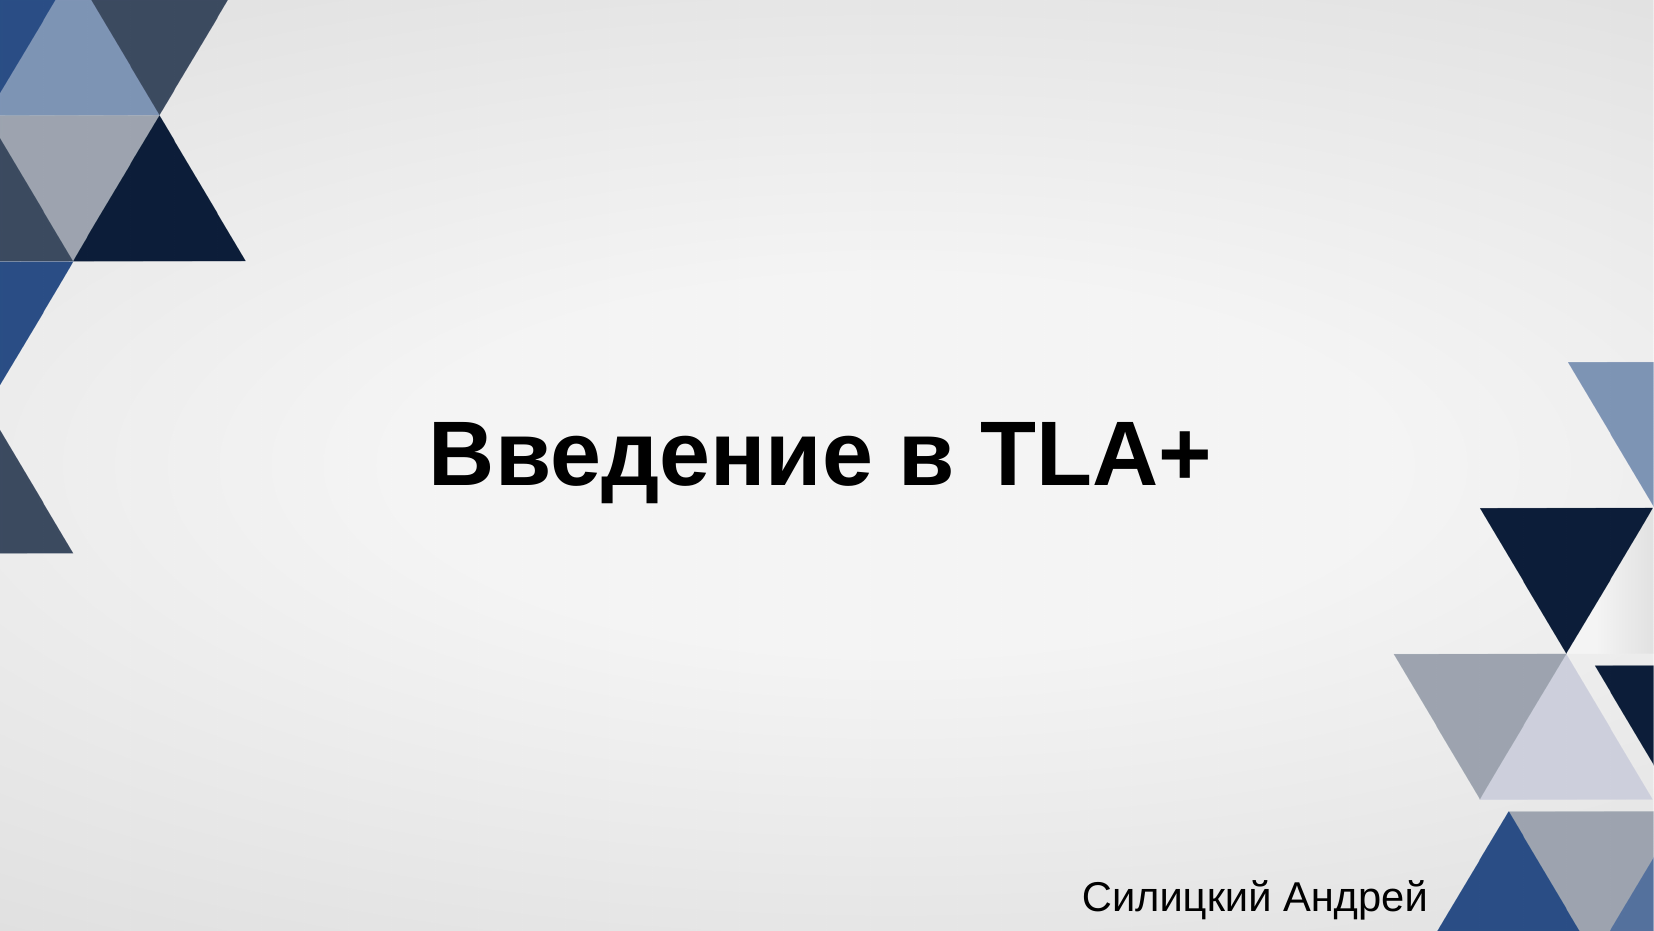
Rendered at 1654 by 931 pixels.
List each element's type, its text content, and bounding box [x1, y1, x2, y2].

picture [0, 0, 1654, 931]
subtitle Силицкий Андрей [1003, 863, 1506, 931]
title Введение в TLA+ [76, 376, 1565, 532]
